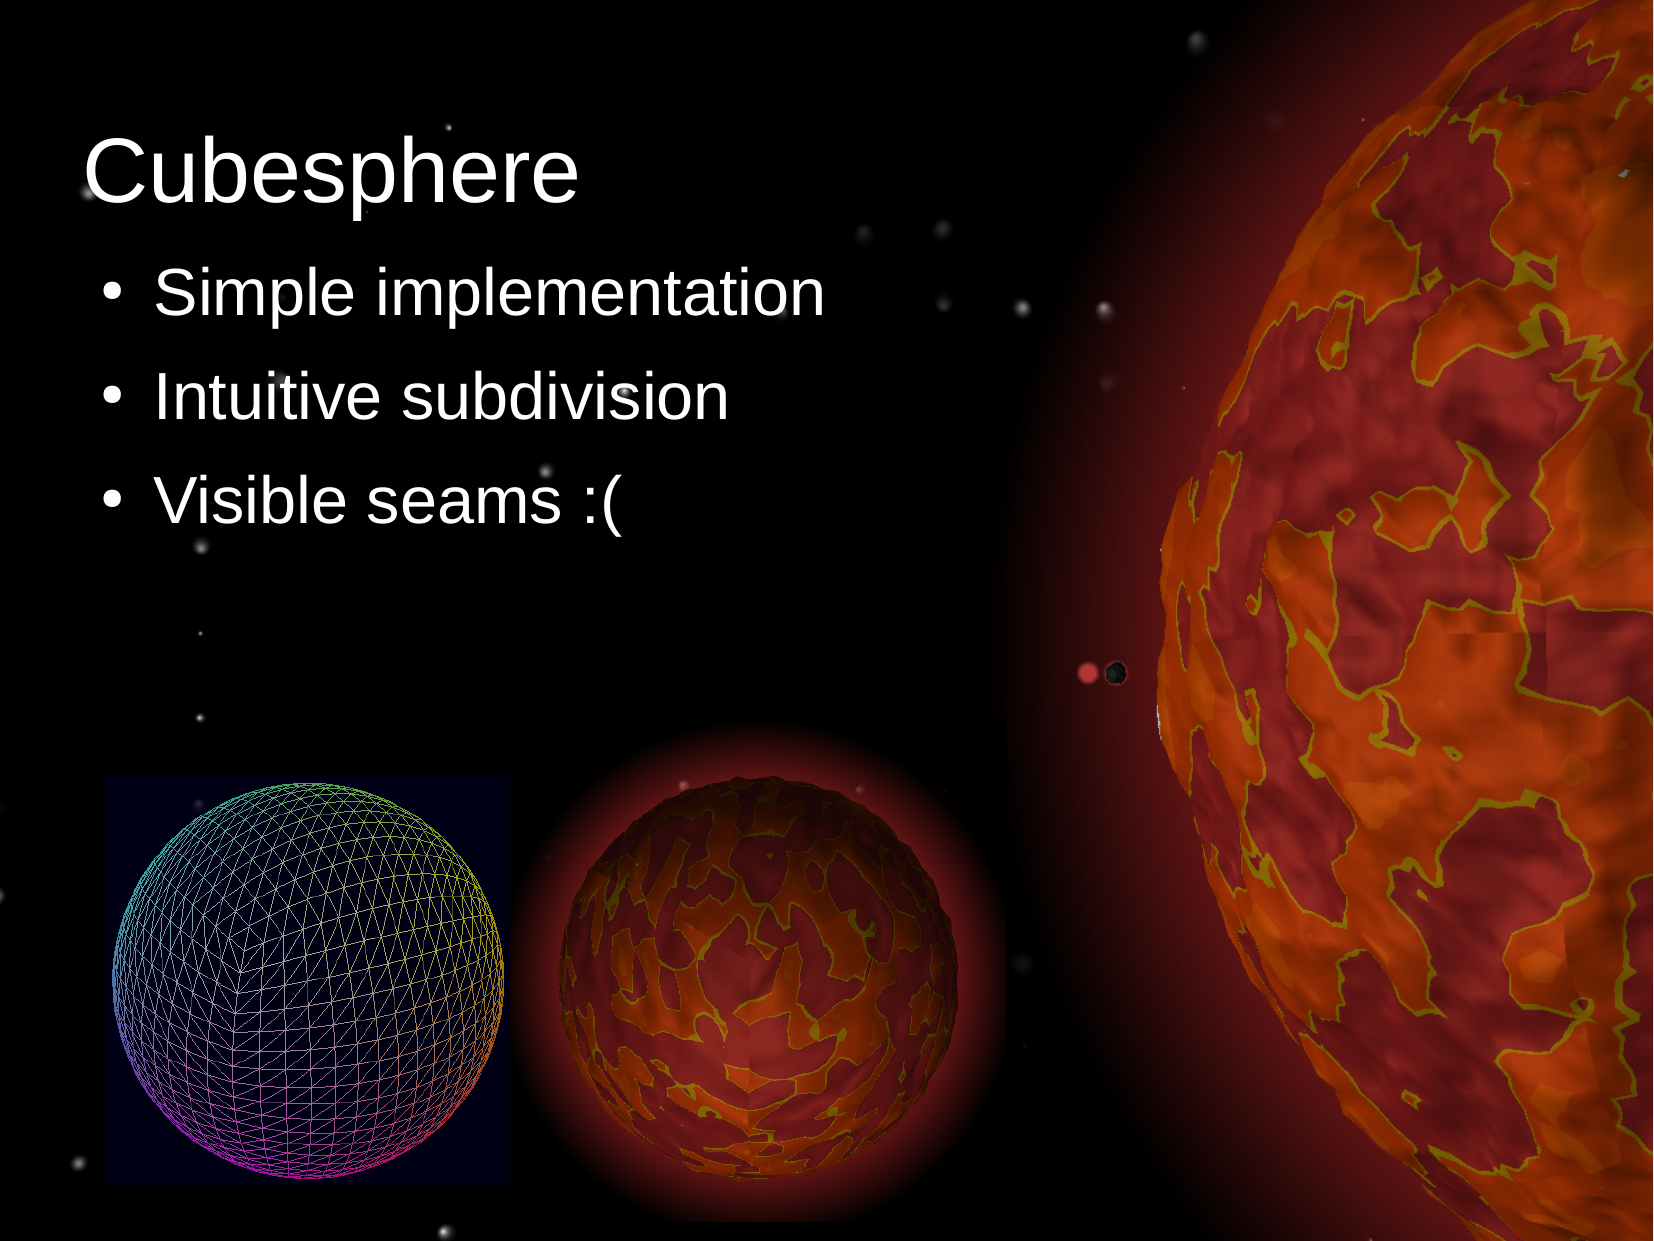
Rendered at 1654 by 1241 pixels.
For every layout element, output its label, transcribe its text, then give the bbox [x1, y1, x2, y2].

list Simple implementation Intuitive subdivision Visible seams :( [82, 255, 1571, 698]
title Cubesphere [82, 67, 1571, 255]
picture [0, 0, 1654, 1241]
